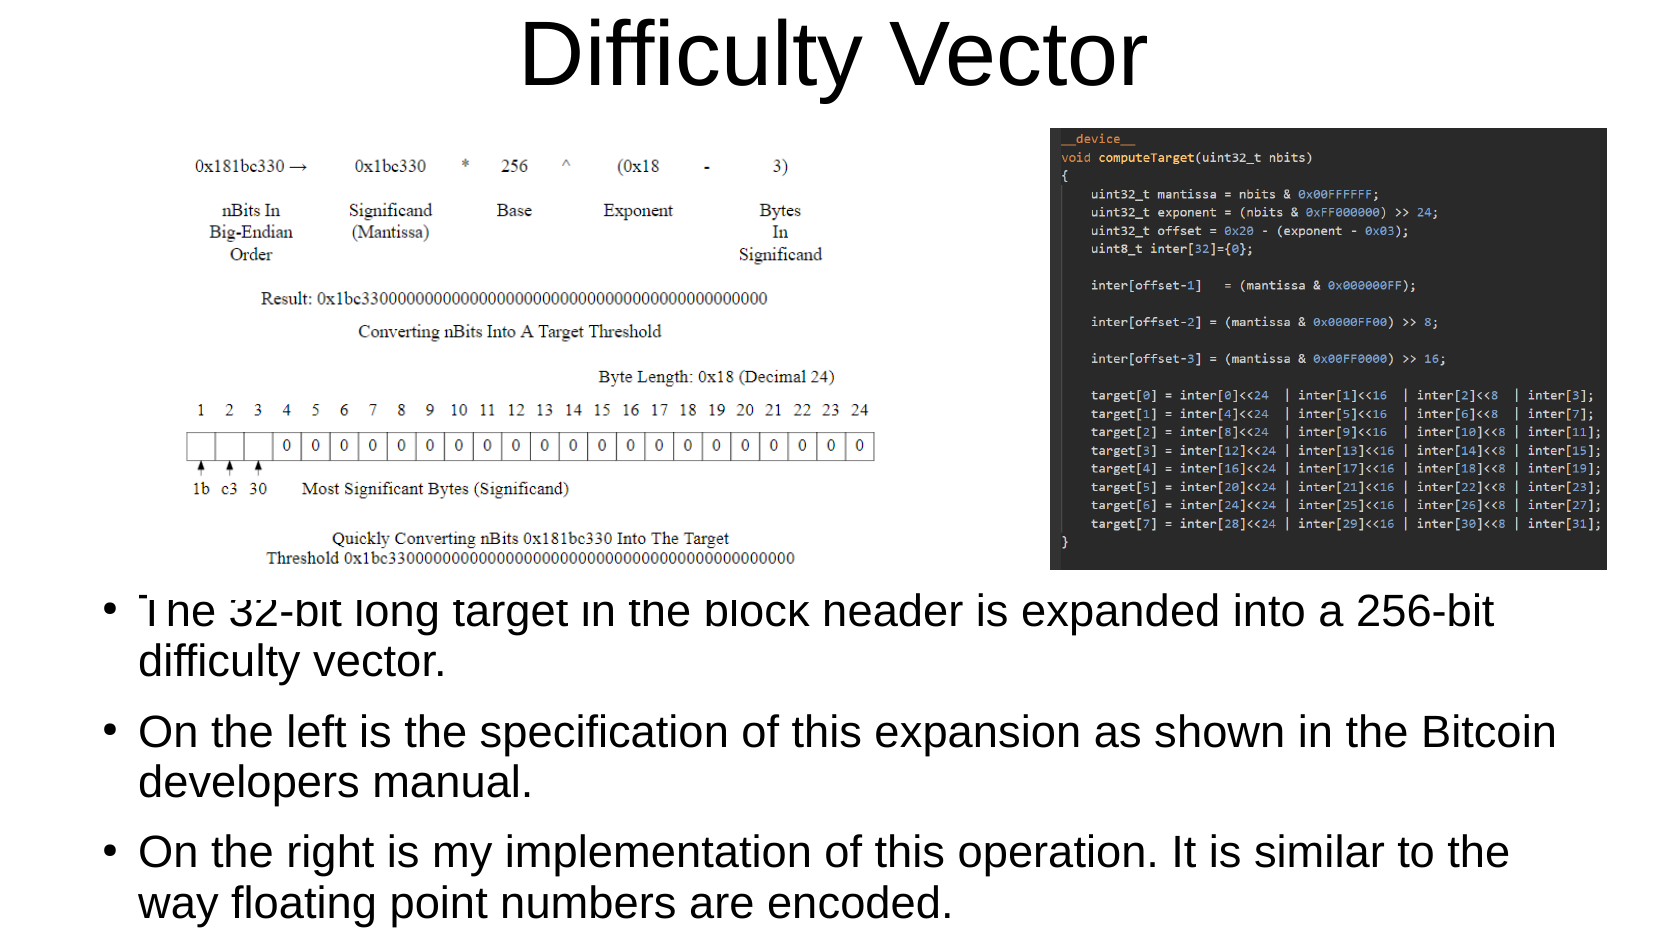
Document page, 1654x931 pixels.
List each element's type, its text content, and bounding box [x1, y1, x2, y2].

picture [1050, 128, 1607, 571]
picture [147, 134, 916, 601]
list The 32-bit long target in the block header is expanded into a 256-bit difficulty vector. On the left is the specification of this expansion as shown in the Bitcoin developers manual. On the right is my implementation of this operation. It is similar to the way floating point numbers are encoded. [90, 585, 1576, 930]
title Difficulty Vector [184, 2, 1486, 106]
